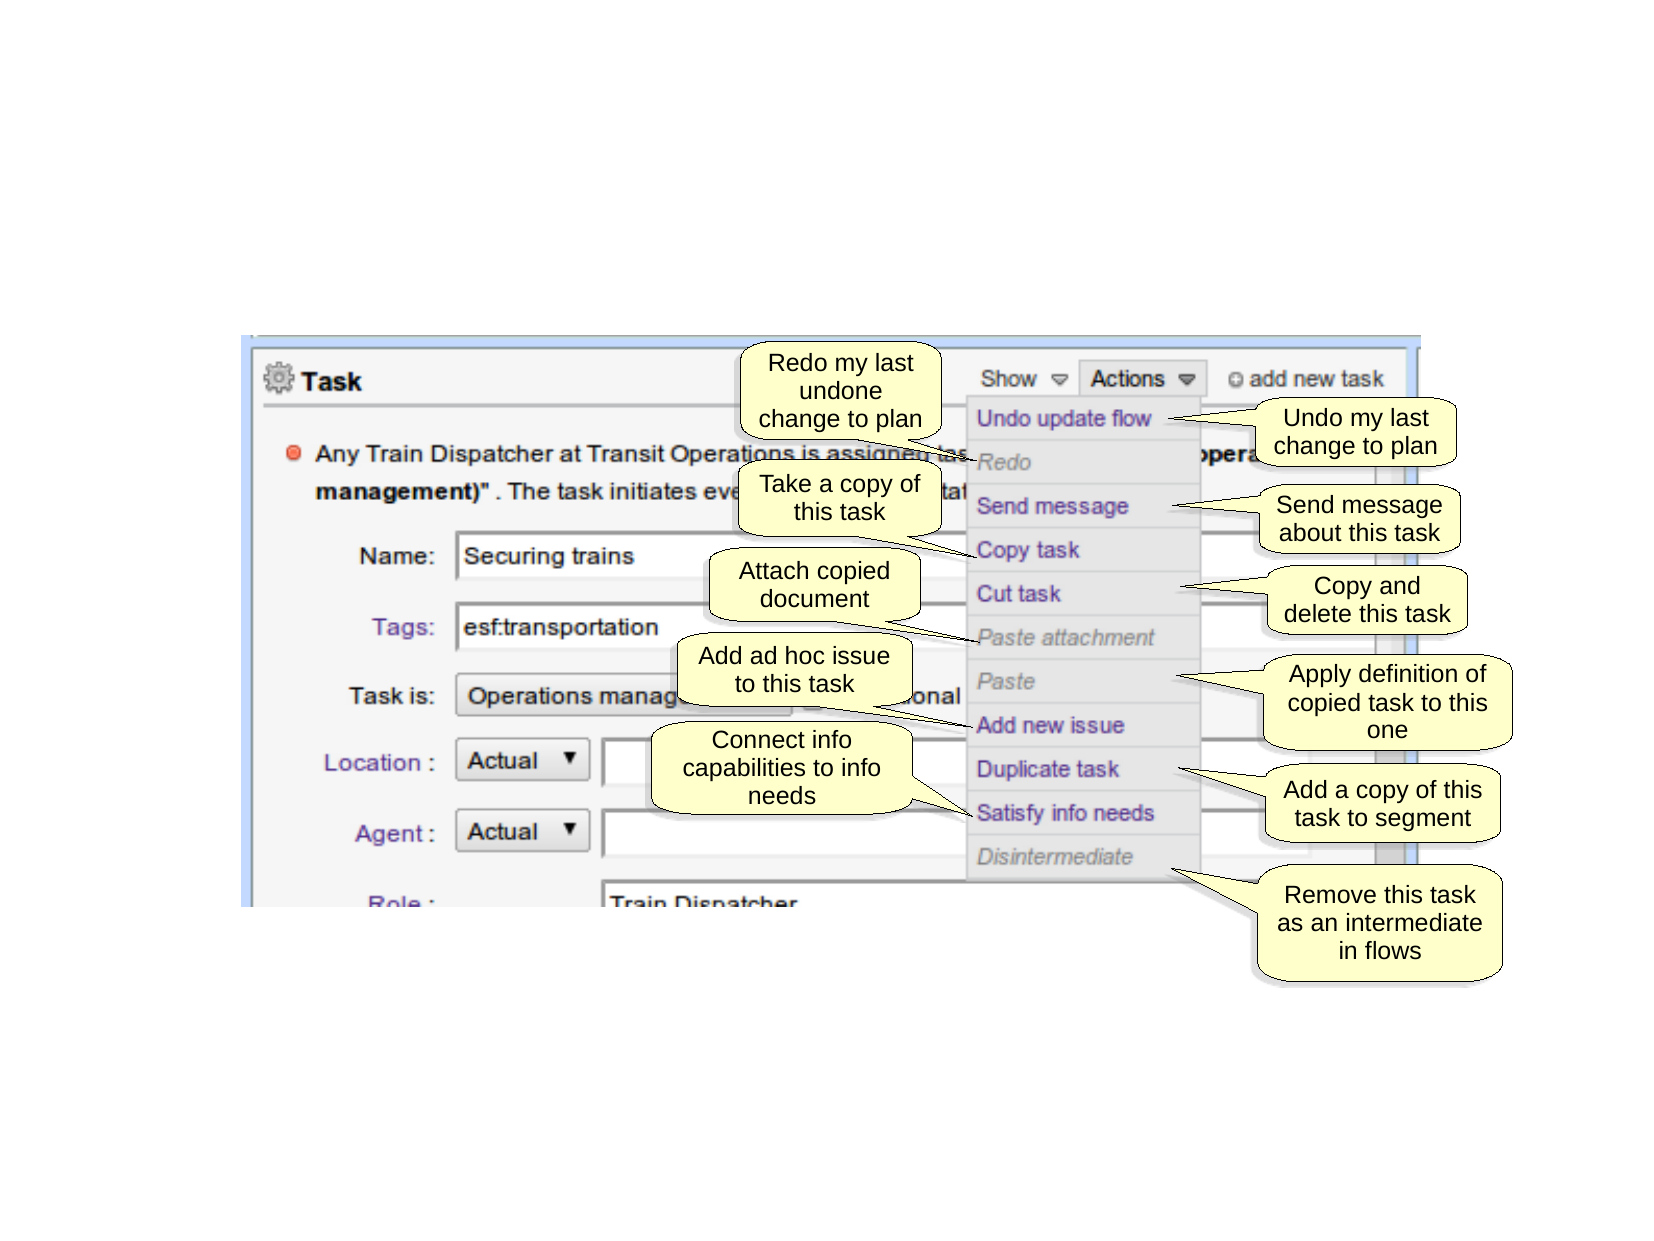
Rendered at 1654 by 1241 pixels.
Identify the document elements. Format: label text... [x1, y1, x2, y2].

text_box Attach copied document [709, 547, 980, 643]
text_box Remove this task as an intermediate in flows [1171, 864, 1503, 982]
text_box Send message about this task [1172, 484, 1461, 554]
text_box Connect info capabilities to info needs [651, 721, 973, 817]
text_box Add ad hoc issue to this task [677, 632, 973, 728]
text_box Apply definition of copied task to this one [1176, 654, 1513, 751]
picture [241, 335, 1421, 907]
text_box Copy and delete this task [1180, 565, 1468, 635]
text_box Add a copy of this task to segment [1178, 763, 1501, 843]
text_box Redo my last undone change to plan [740, 341, 977, 461]
text_box Undo my last change to plan [1168, 397, 1457, 467]
text_box Take a copy of this task [738, 459, 977, 558]
